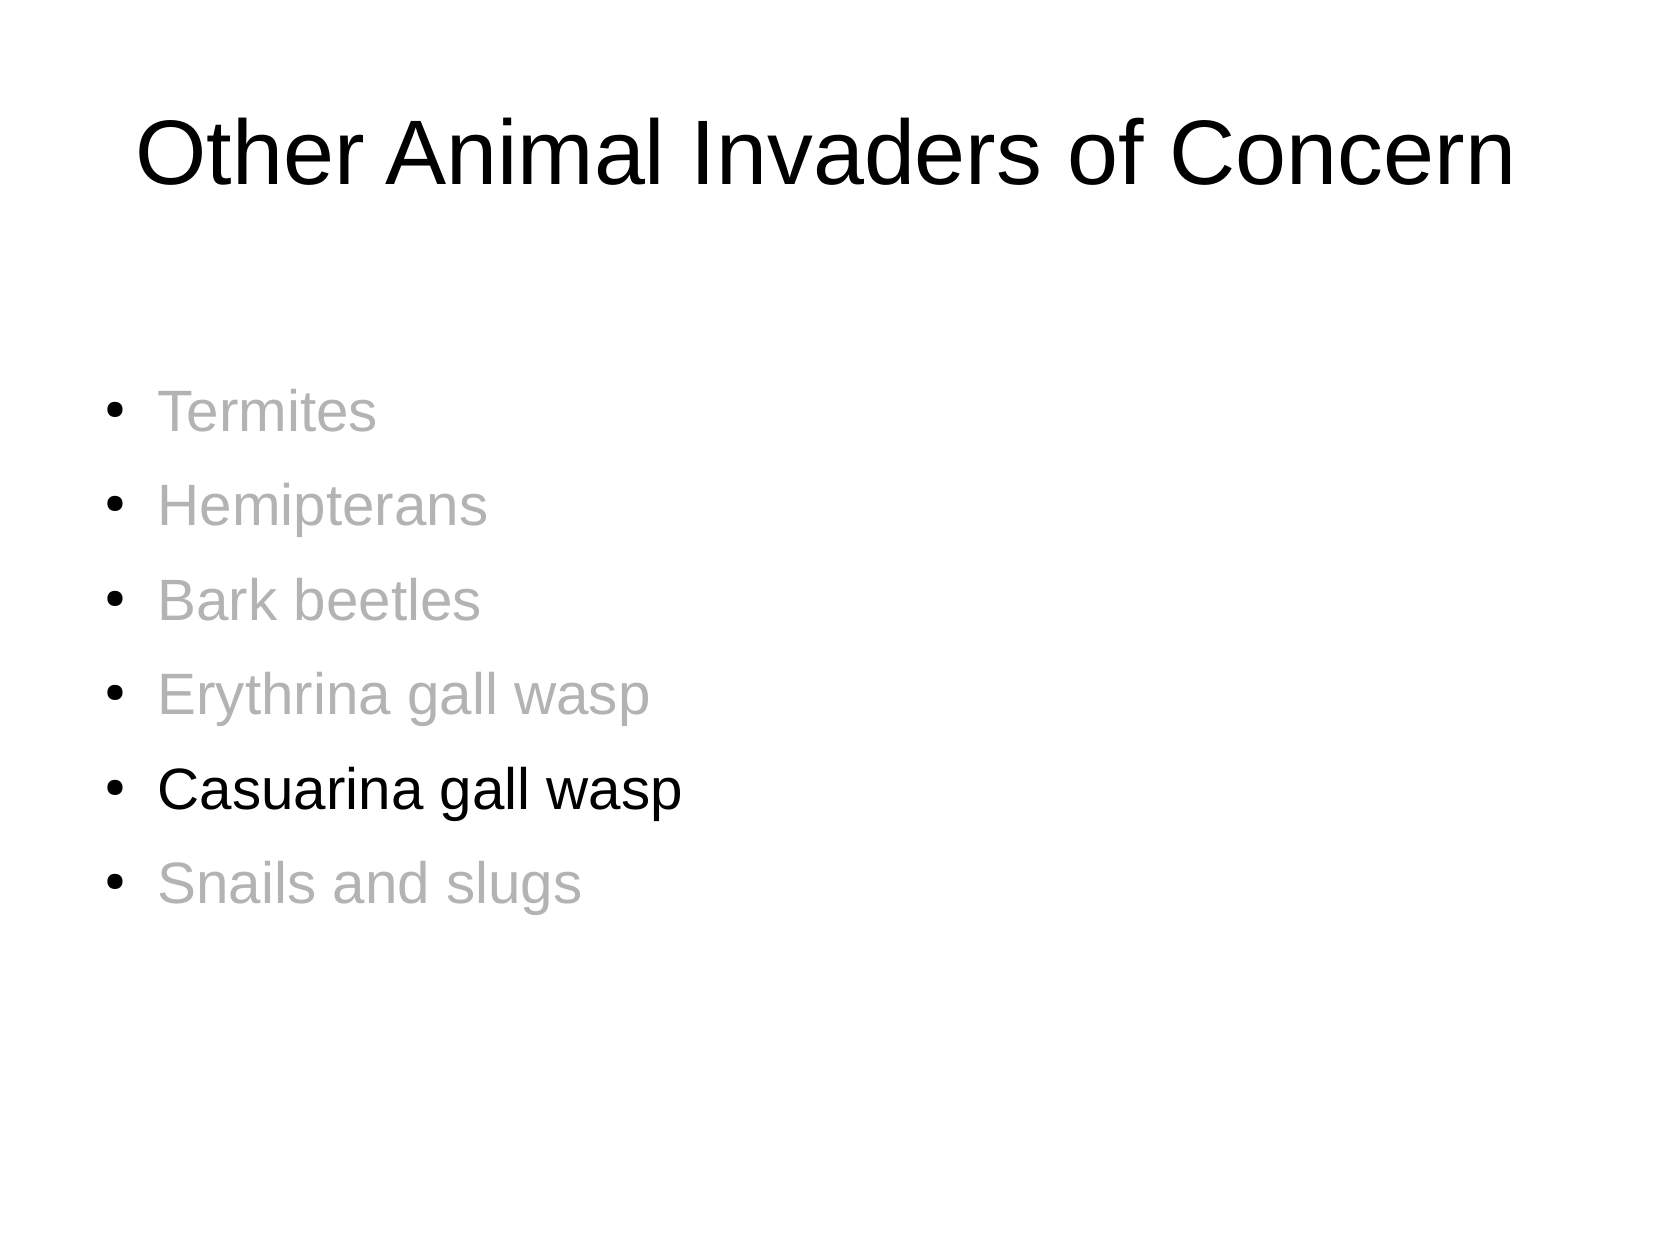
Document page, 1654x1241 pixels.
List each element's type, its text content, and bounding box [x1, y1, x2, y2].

title Other Animal Invaders of Concern [82, 49, 1571, 257]
list Termites Hemipterans Bark beetles Erythrina gall wasp Casuarina gall wasp Snails and slugs [86, 283, 1576, 1088]
